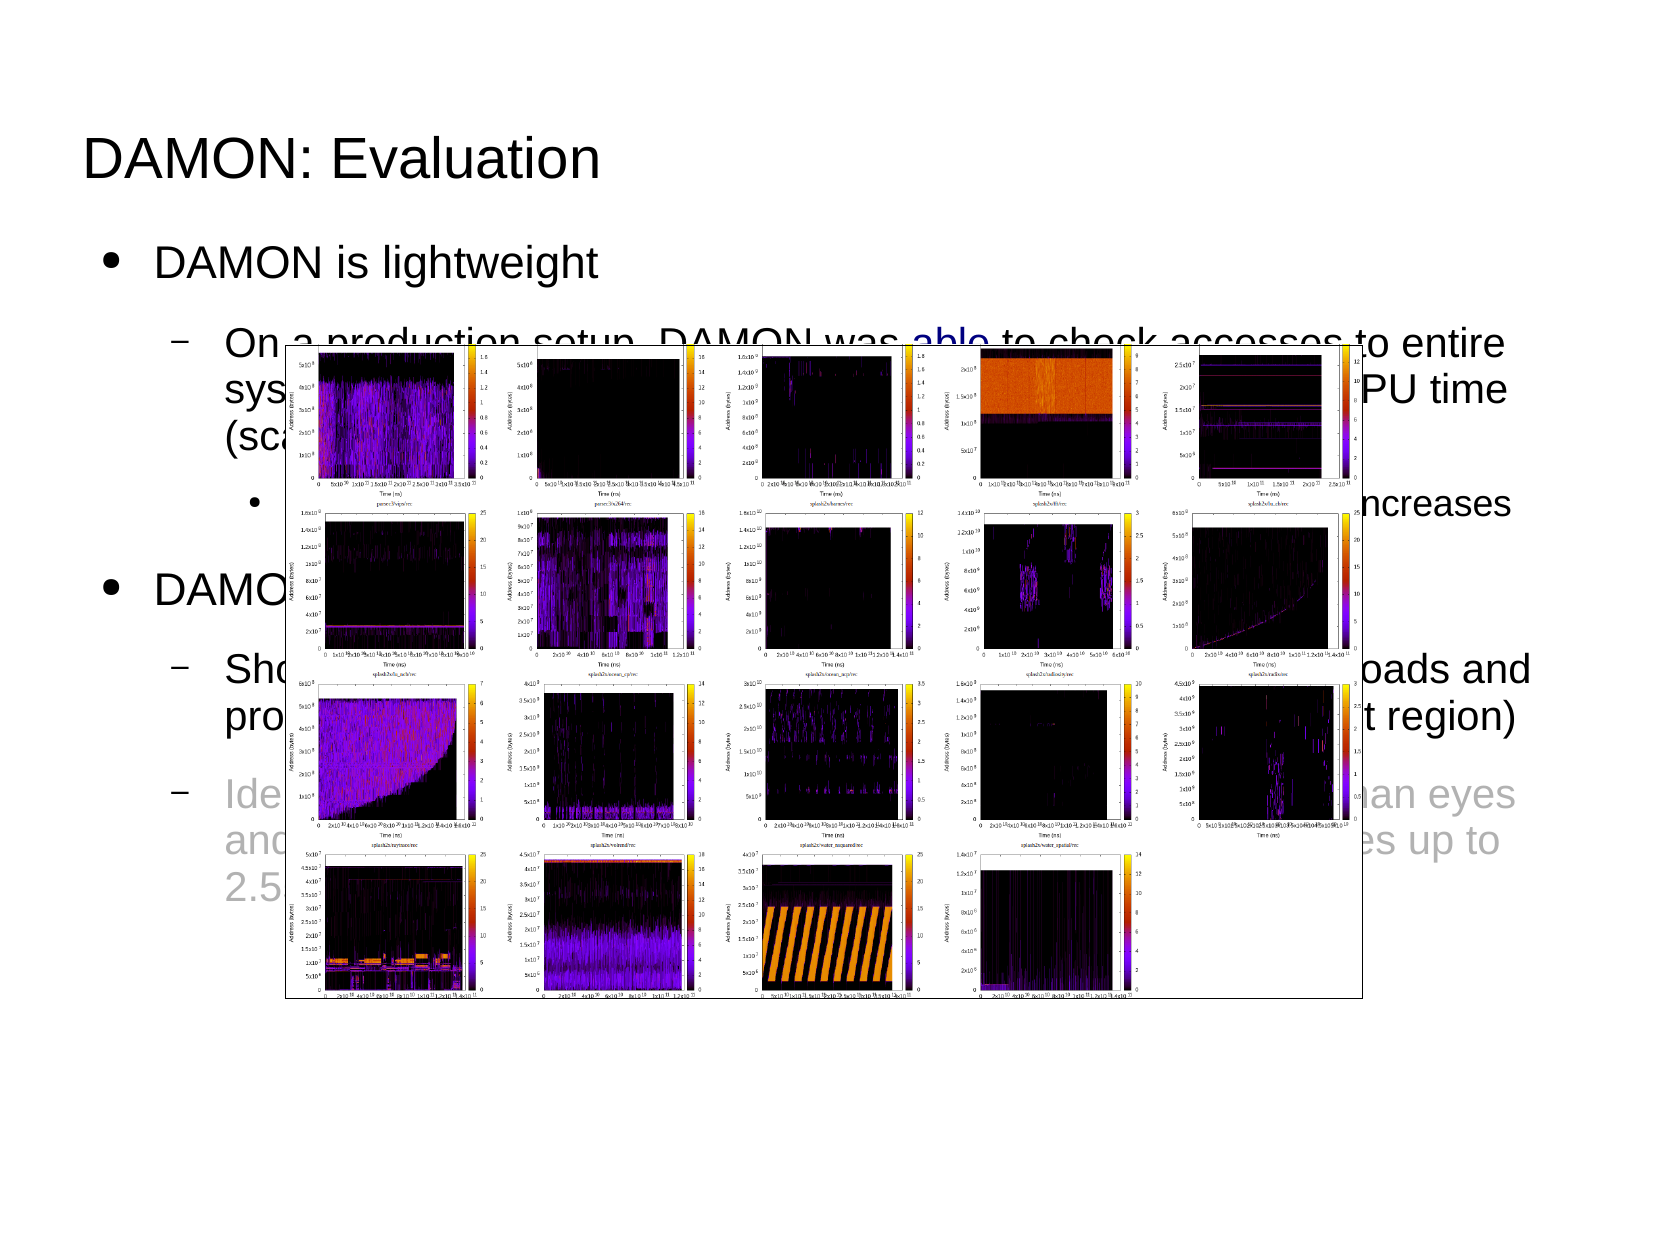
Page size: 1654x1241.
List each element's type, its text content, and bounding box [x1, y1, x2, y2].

title DAMON: Evaluation [82, 108, 1571, 210]
picture [285, 344, 1363, 999]
list DAMON is lightweight On a production setup, DAMON was able to check accesses to entire system memory (68.60 GB) every 5 msecs with <1% single CPU time (scans 68.6GB / (5ms * 1%) = 1,372 TB/s) Note: DAMON overhead does not increase as the memory size increases DAMON is accurate Shows sane monitoring results with realistic benchmark workloads and production workloads (found 7GB working set and 4KB hottest region) Identifying hot memory regions from DAMON results with human eyes and modifying the program to do `mlock()` the regions achieves up to 2.55x speedup under memory pressure[1,2] [82, 236, 1571, 1111]
